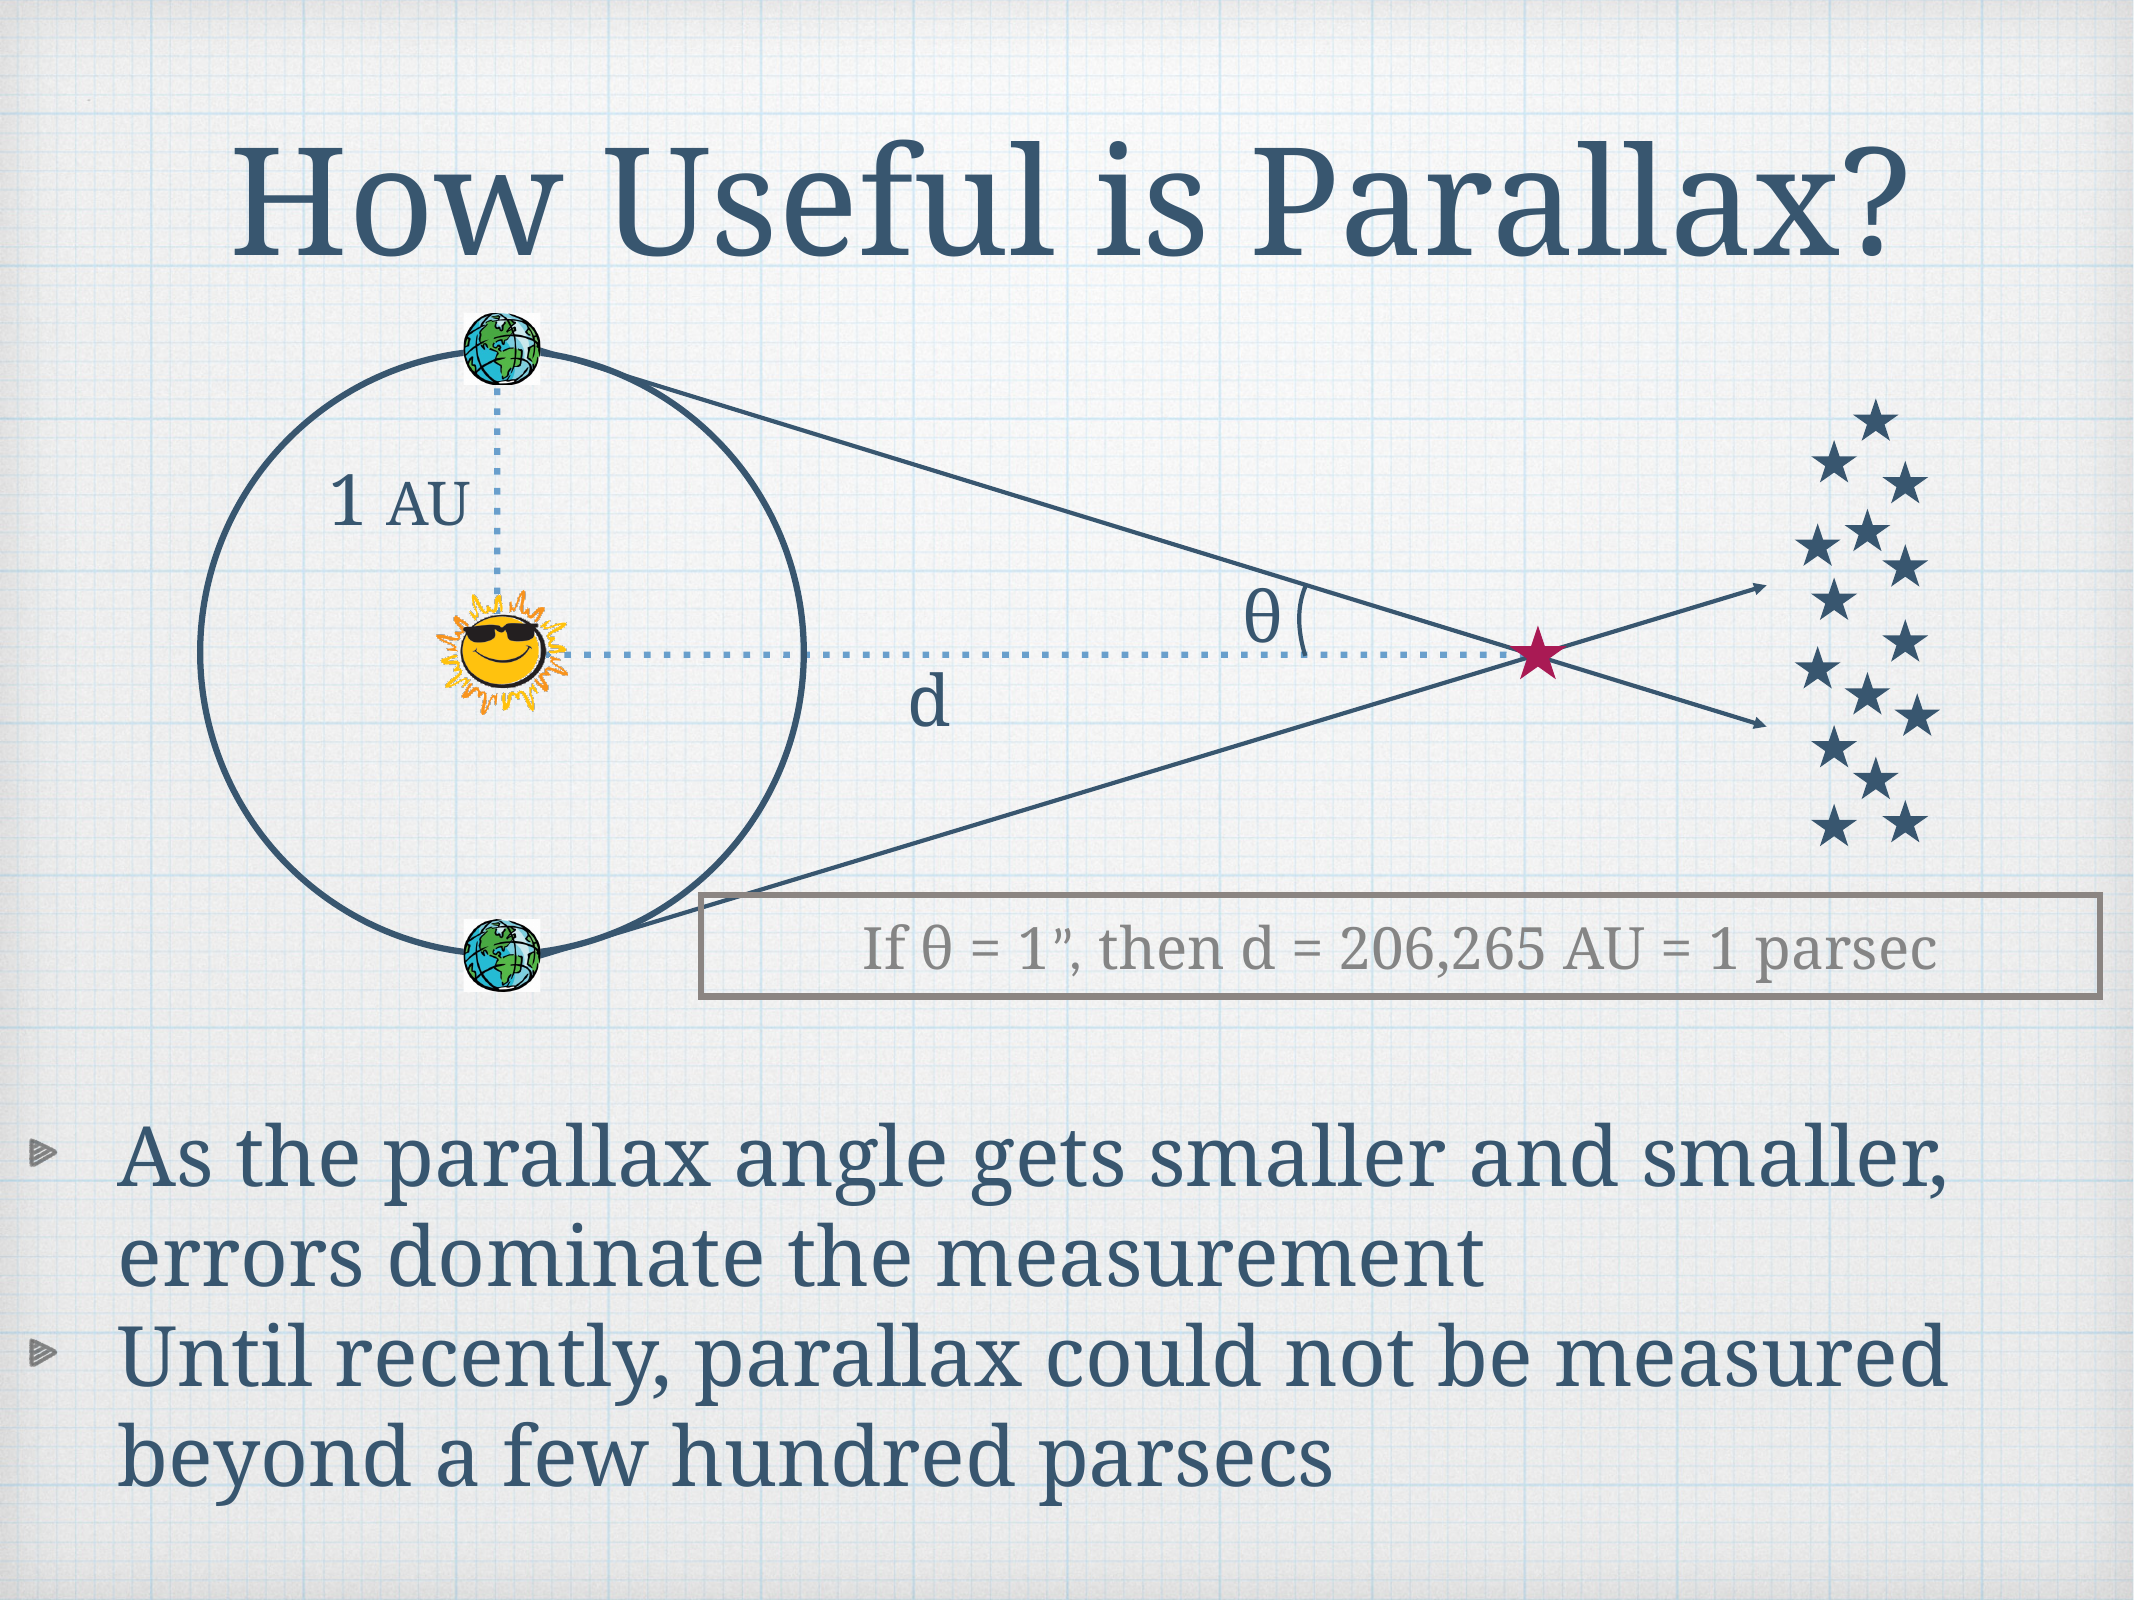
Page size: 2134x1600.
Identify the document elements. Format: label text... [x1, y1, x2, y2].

text_box How Useful is Parallax? [351, 357, 653, 396]
text_box [1882, 799, 1929, 843]
text_box [1852, 756, 1899, 800]
text_box d [897, 647, 960, 749]
text_box [1509, 625, 1567, 680]
text_box As the parallax angle gets smaller and smaller, errors dominate the measurement Until recently, parallax could not be measured beyond a few hundred parsecs [19, 1023, 2114, 1582]
text_box [1811, 724, 1858, 768]
picture [463, 313, 541, 385]
text_box [1882, 544, 1929, 587]
text_box [1852, 398, 1899, 441]
text_box [1882, 619, 1929, 662]
text_box [1811, 440, 1858, 483]
text_box θ [1233, 563, 1293, 665]
picture [651, 396, 1519, 920]
text_box [1794, 646, 1841, 689]
text_box 1 AU [310, 446, 490, 548]
text_box [1794, 523, 1841, 566]
picture [0, 0, 2134, 1600]
text_box [1844, 508, 1891, 552]
text_box How Useful is Parallax? [117, 0, 2024, 396]
text_box [1894, 693, 1941, 736]
text_box [1811, 803, 1858, 847]
text_box [1811, 577, 1858, 620]
text_box [1882, 460, 1929, 504]
text_box [1844, 672, 1891, 715]
text_box If θ = 1”, then d = 206,265 AU = 1 parsec [701, 894, 2101, 997]
